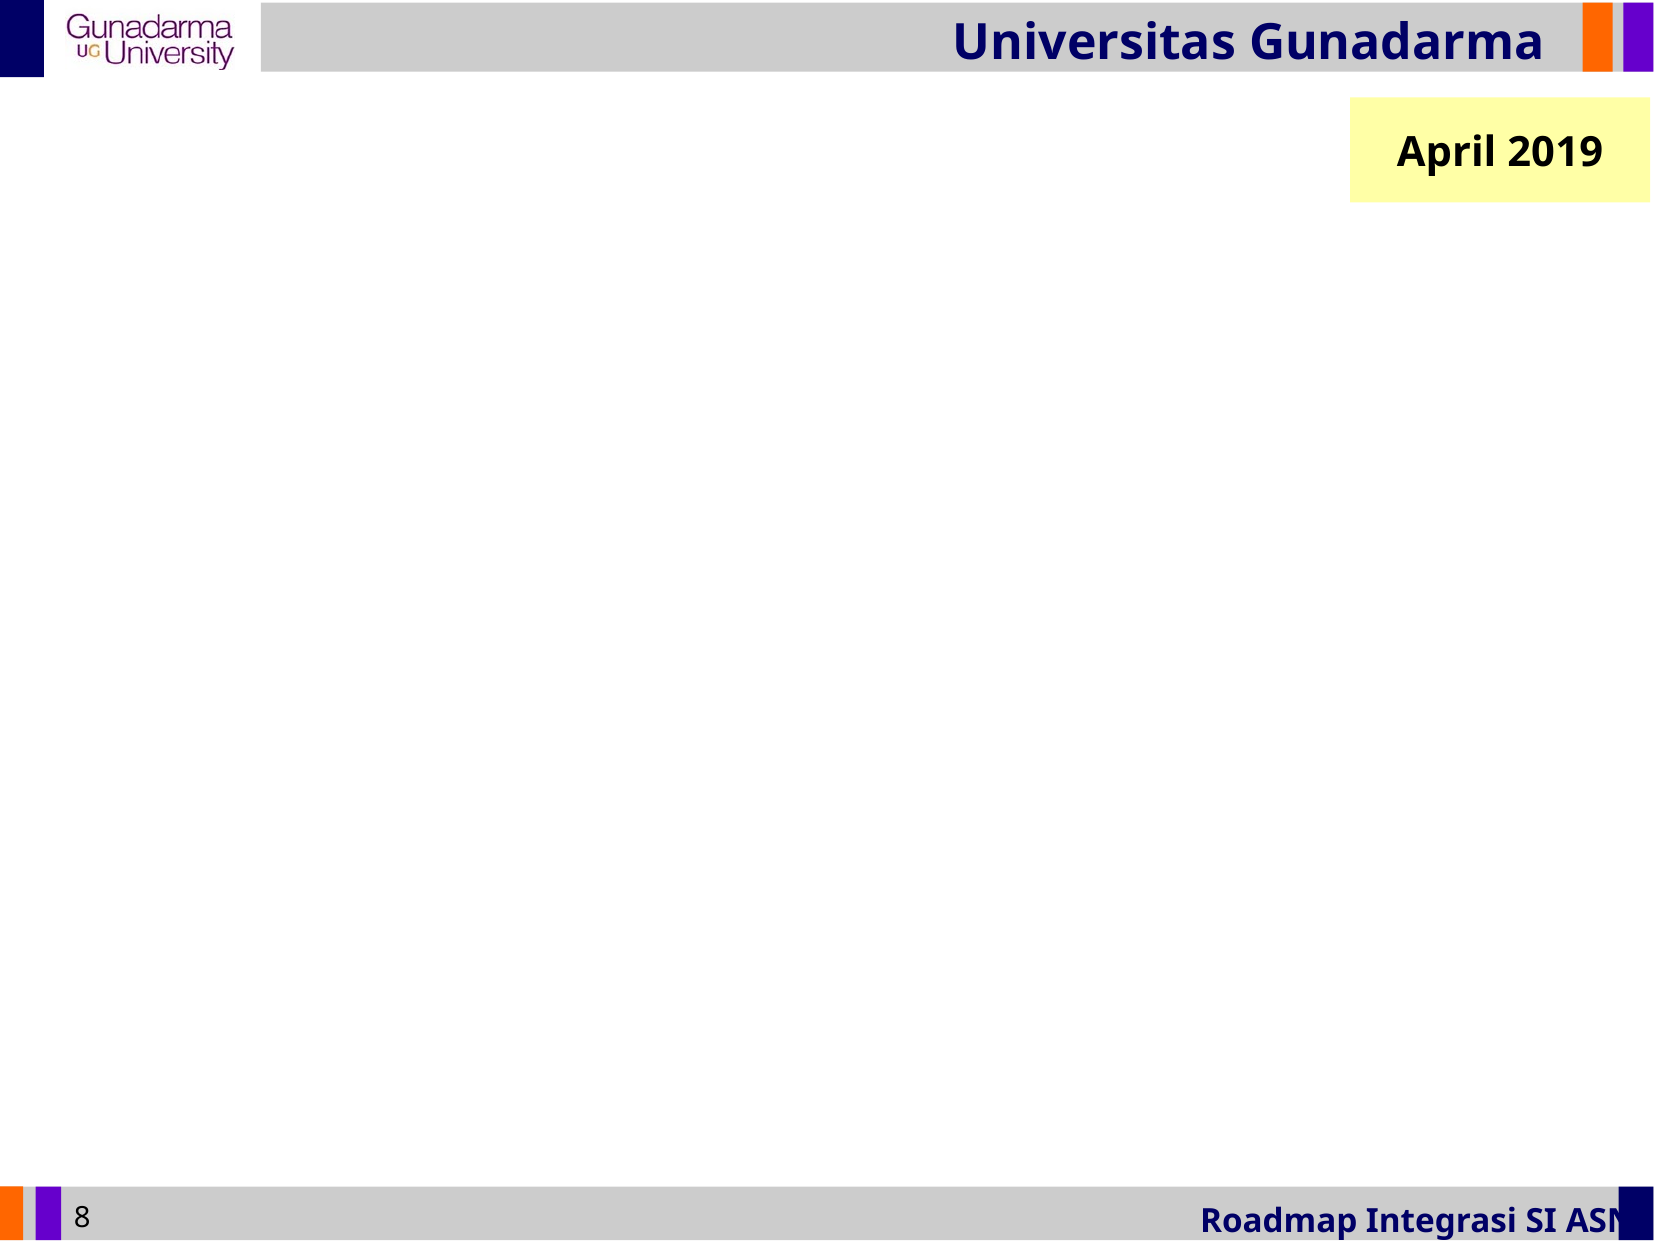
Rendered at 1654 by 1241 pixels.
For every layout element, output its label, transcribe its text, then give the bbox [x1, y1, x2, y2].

picture [65, 0, 235, 70]
text_box April 2019 [1350, 97, 1651, 203]
